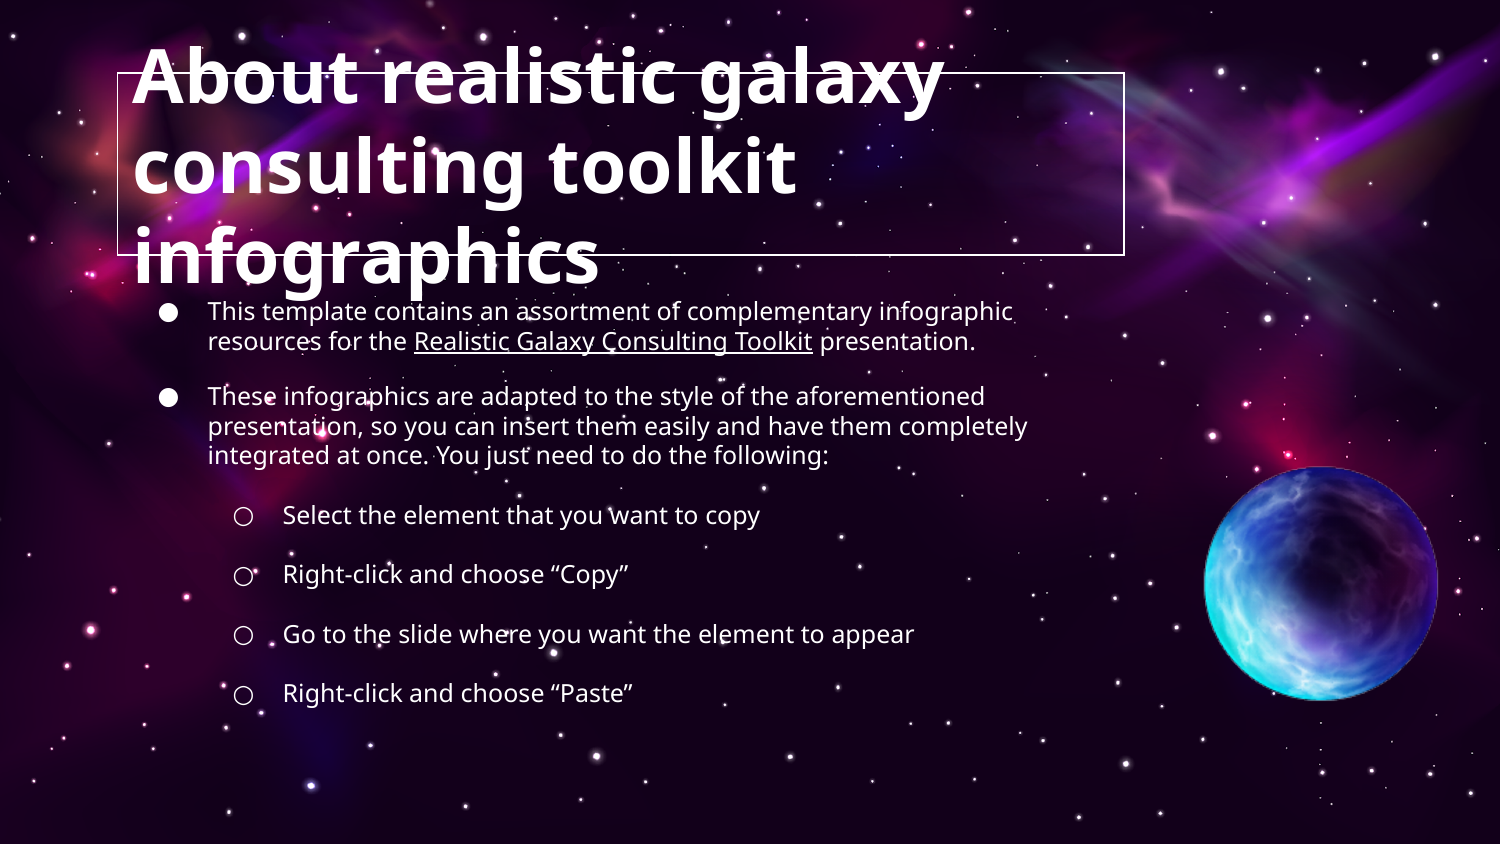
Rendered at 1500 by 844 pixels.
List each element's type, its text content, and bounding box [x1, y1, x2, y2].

picture [0, 0, 1500, 844]
title About realistic galaxy consulting toolkit infographics [117, 72, 1125, 256]
list This template contains an assortment of complementary infographic resources for the Realistic Galaxy Consulting Toolkit presentation. These infographics are adapted to the style of the aforementioned presentation, so you can insert them easily and have them completely integrated at once. You just need to do the following: Select the element that you want to copy Right-click and choose “Copy” Go to the slide where you want the element to appear Right-click and choose “Paste” [117, 280, 1125, 750]
